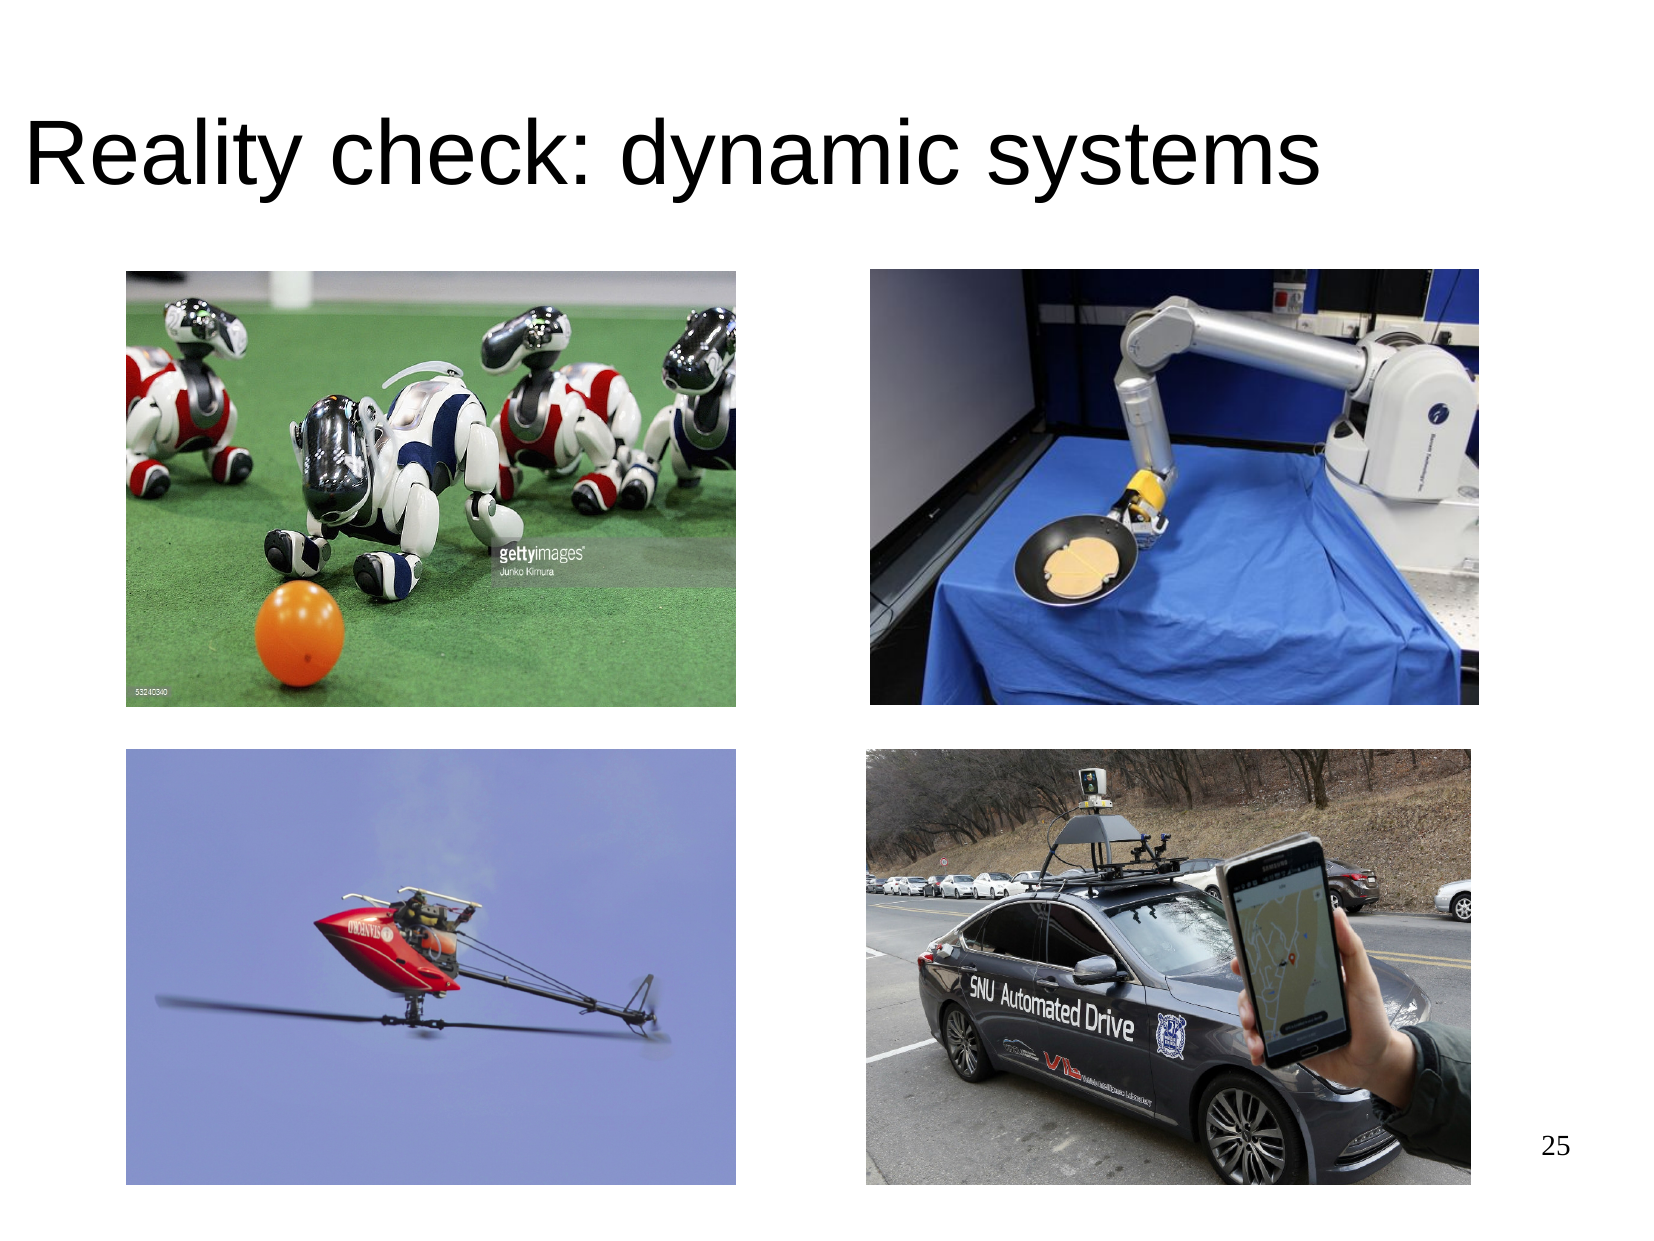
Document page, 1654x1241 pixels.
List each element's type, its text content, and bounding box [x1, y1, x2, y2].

picture [870, 269, 1479, 706]
picture [126, 271, 736, 707]
title Reality check: dynamic systems [23, 49, 1512, 257]
picture [866, 749, 1471, 1186]
picture [126, 749, 736, 1186]
